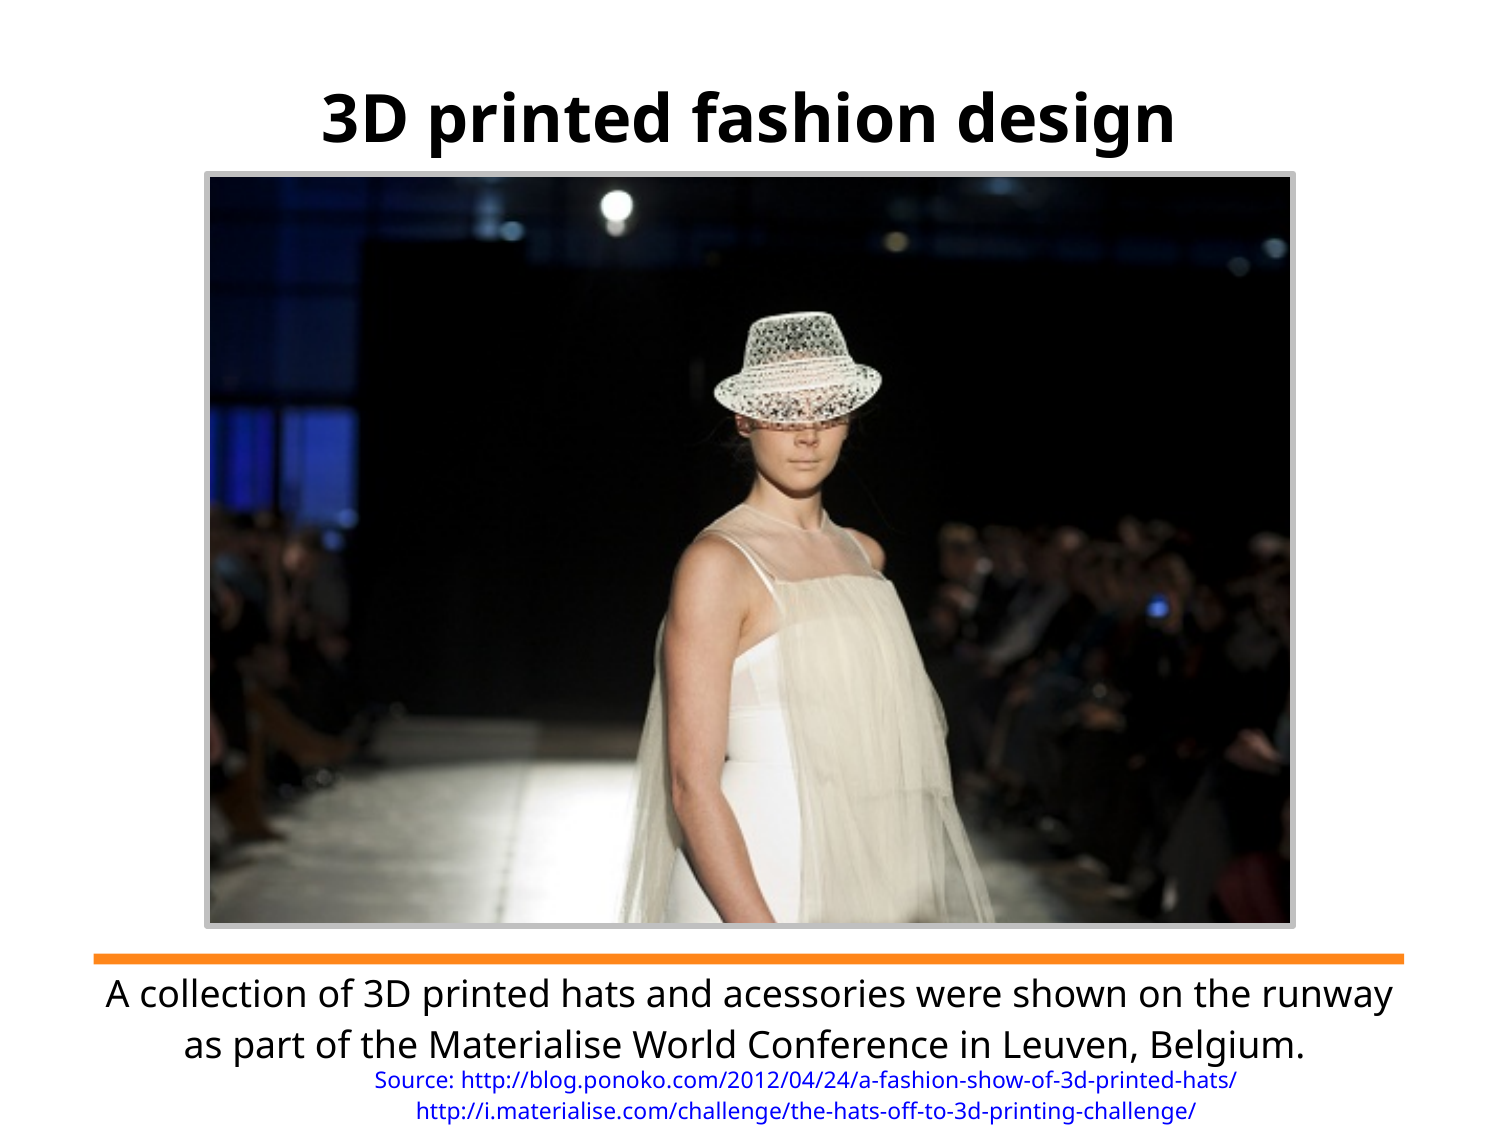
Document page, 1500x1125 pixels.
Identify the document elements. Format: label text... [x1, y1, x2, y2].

picture [0, 0, 1500, 1125]
text_box Source: http://blog.ponoko.com/2012/04/24/a-fashion-show-of-3d-printed-hats/ http://i.materialise.com/challenge/the-hats-off-to-3d-printing-challenge/ [359, 1064, 1141, 1123]
title 3D printed fashion design [44, 44, 1456, 188]
text_box A collection of 3D printed hats and acessories were shown on the runway as part of the Materialise World Conference in Leuven, Belgium. [70, 960, 1430, 1064]
